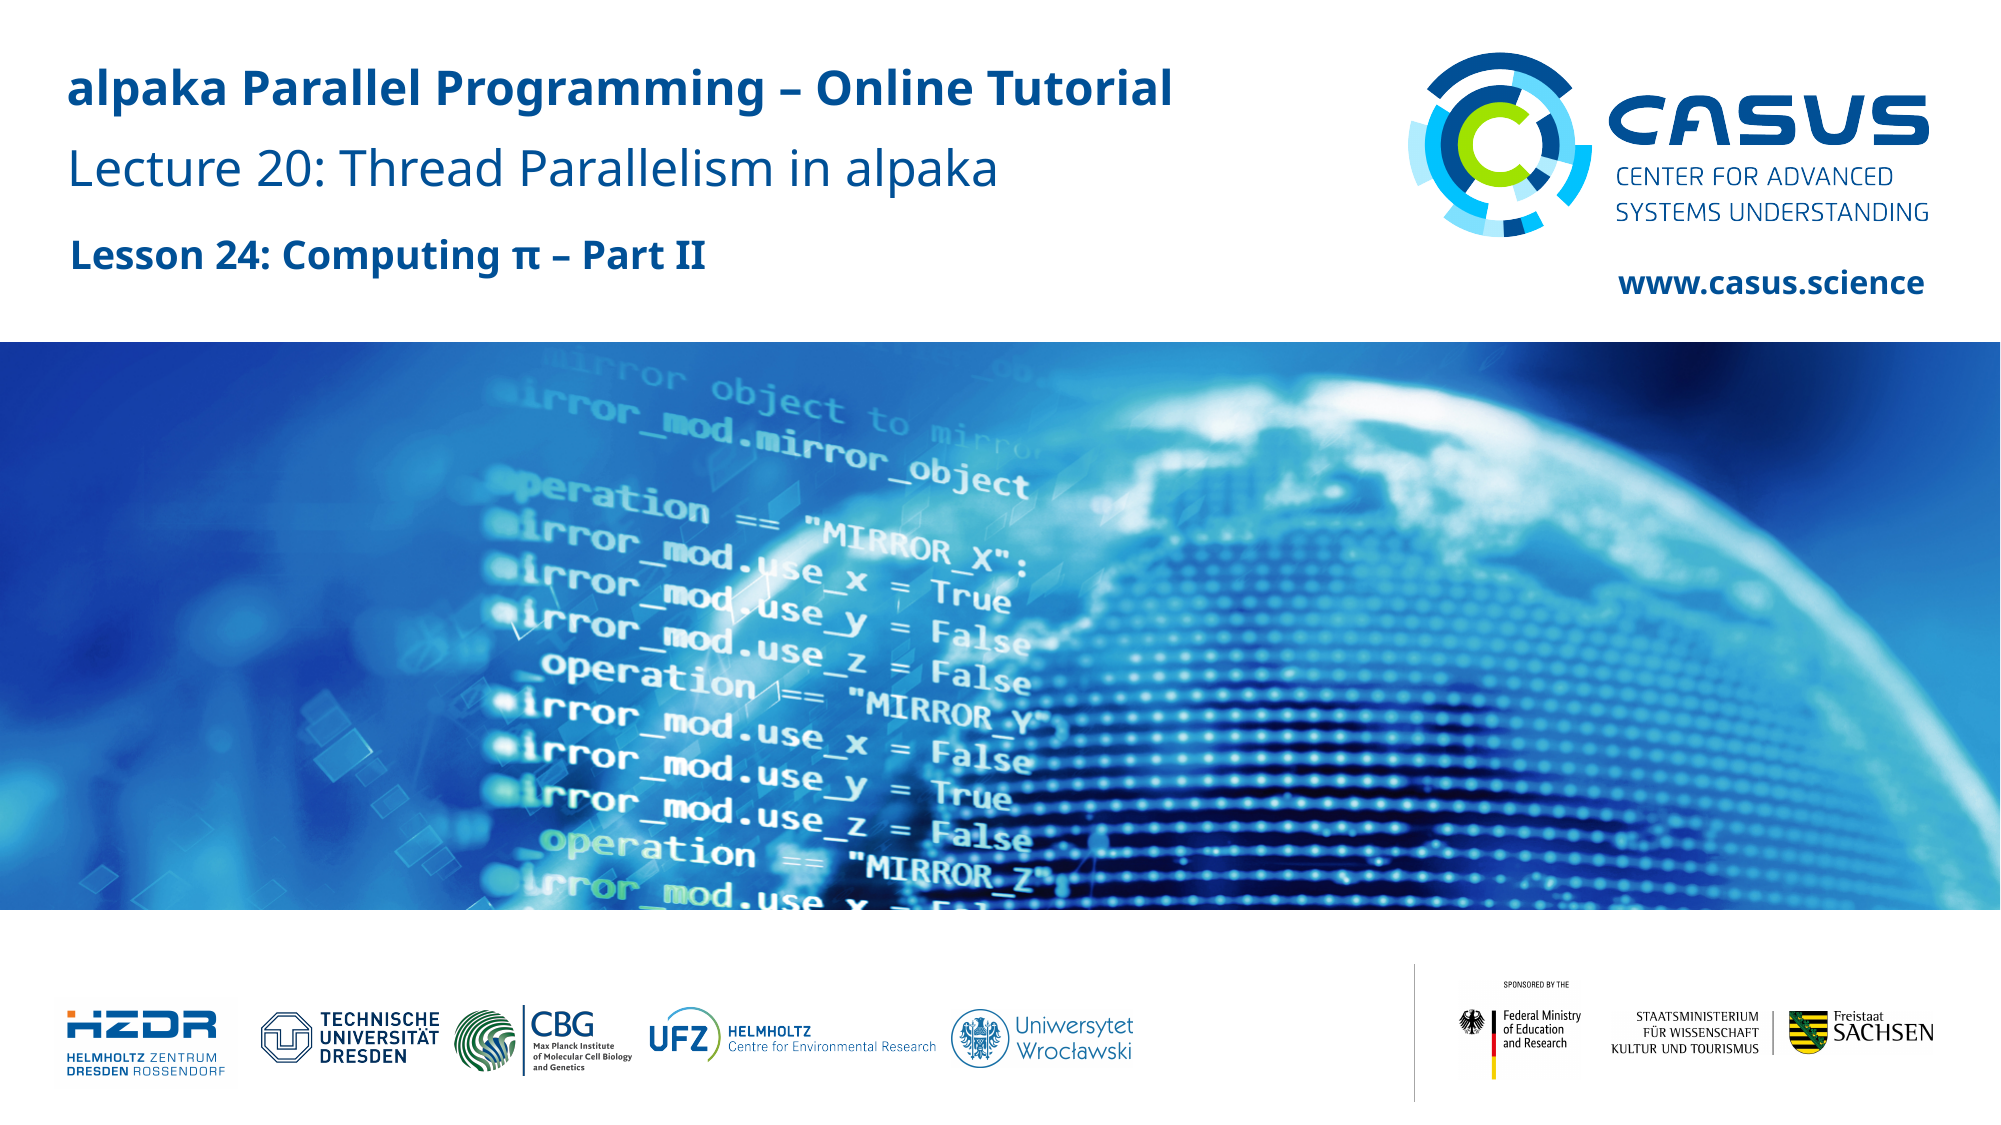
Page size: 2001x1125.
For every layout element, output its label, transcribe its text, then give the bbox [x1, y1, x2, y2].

picture [1611, 1011, 1933, 1055]
text_box Lesson 24: Computing π – Part II [54, 219, 1377, 289]
picture [0, 342, 2001, 910]
picture [1408, 52, 1929, 238]
picture [454, 982, 1133, 1084]
title alpaka Parallel Programming – Online Tutorial [66, 53, 1389, 122]
picture [261, 1012, 439, 1063]
subtitle Lecture 20: Thread Parallelism in alpaka [67, 132, 1390, 202]
picture [1458, 980, 1581, 1080]
picture [54, 997, 238, 1089]
